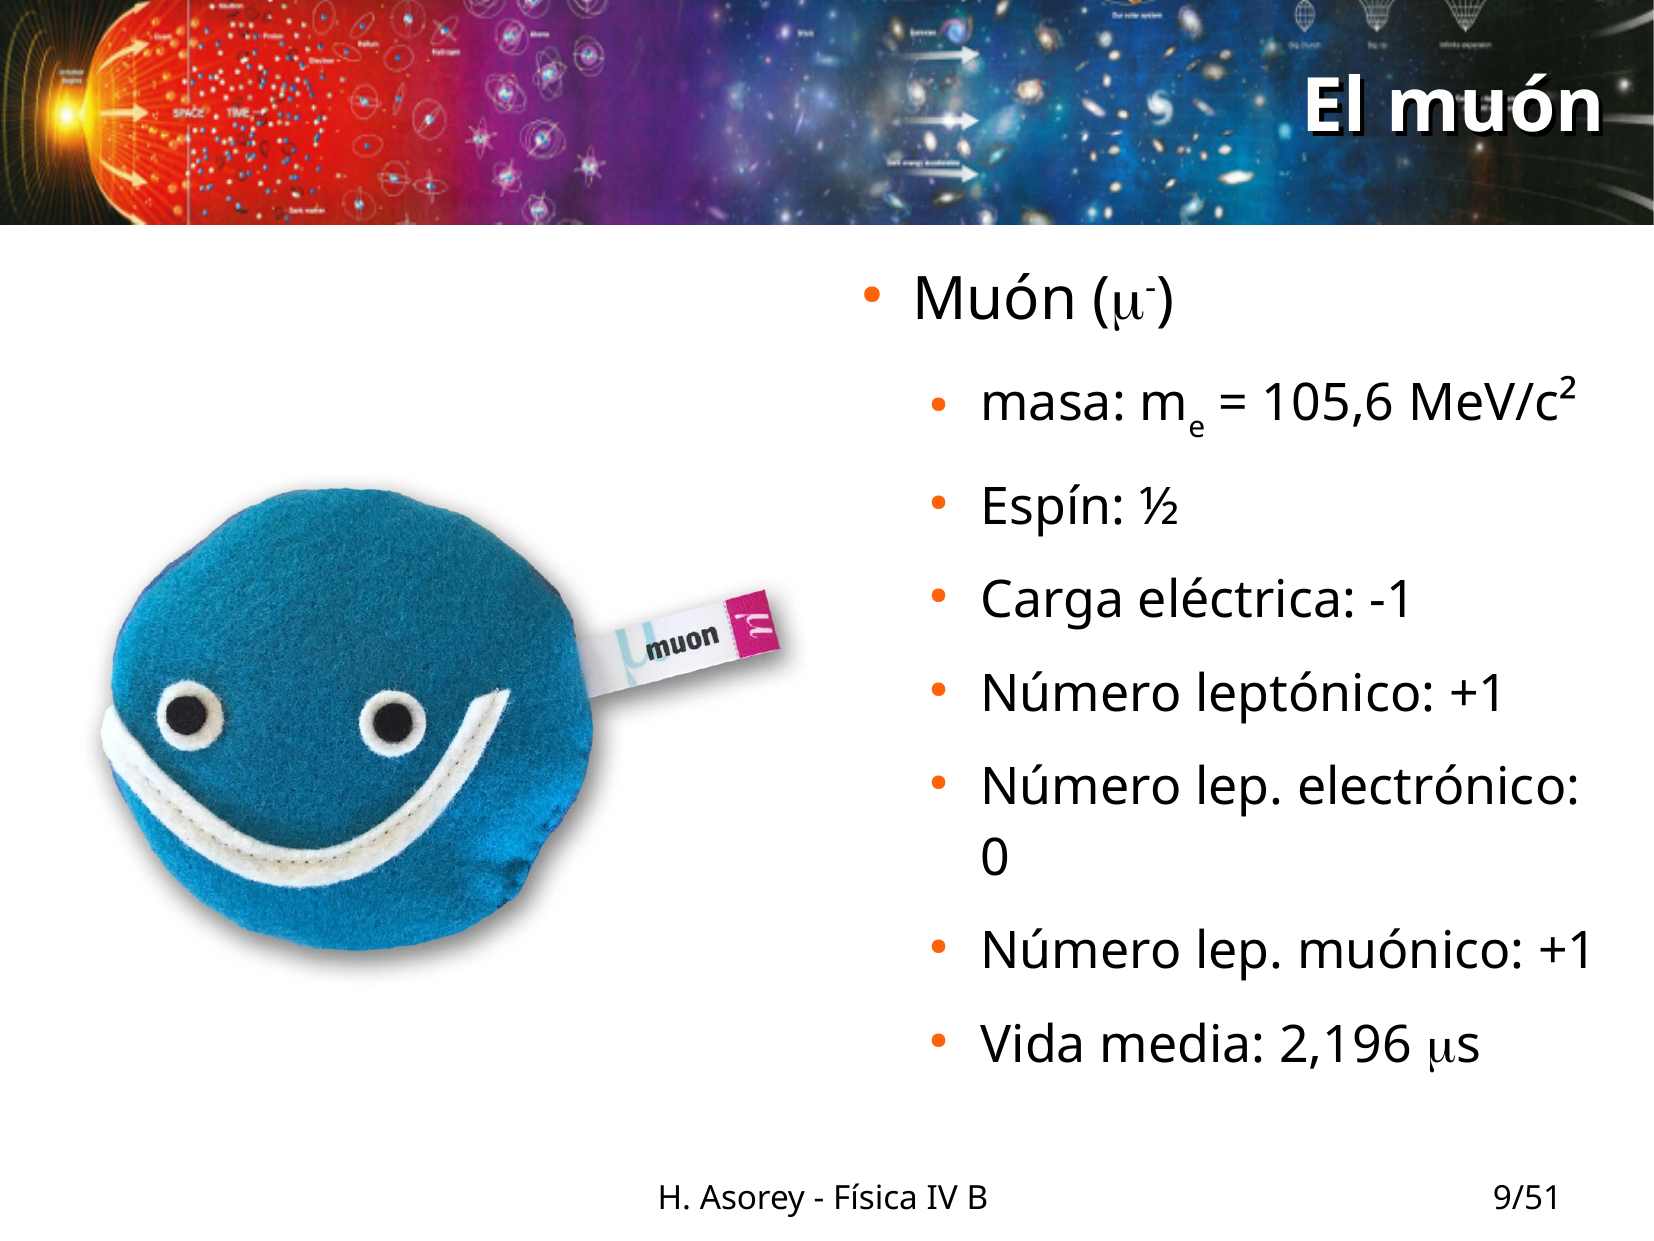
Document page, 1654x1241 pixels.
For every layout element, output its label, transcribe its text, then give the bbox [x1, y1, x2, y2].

title El muón [45, 15, 1606, 191]
picture [45, 374, 807, 1036]
list Muón (m-) masa: me = 105,6 MeV/c² Espín: ½ Carga eléctrica: -1 Número leptónico: +1 Número lep. electrónico: 0 Número lep. muónico: +1 Vida media: 2,196 ms [844, 255, 1606, 1156]
picture [0, 0, 1654, 225]
